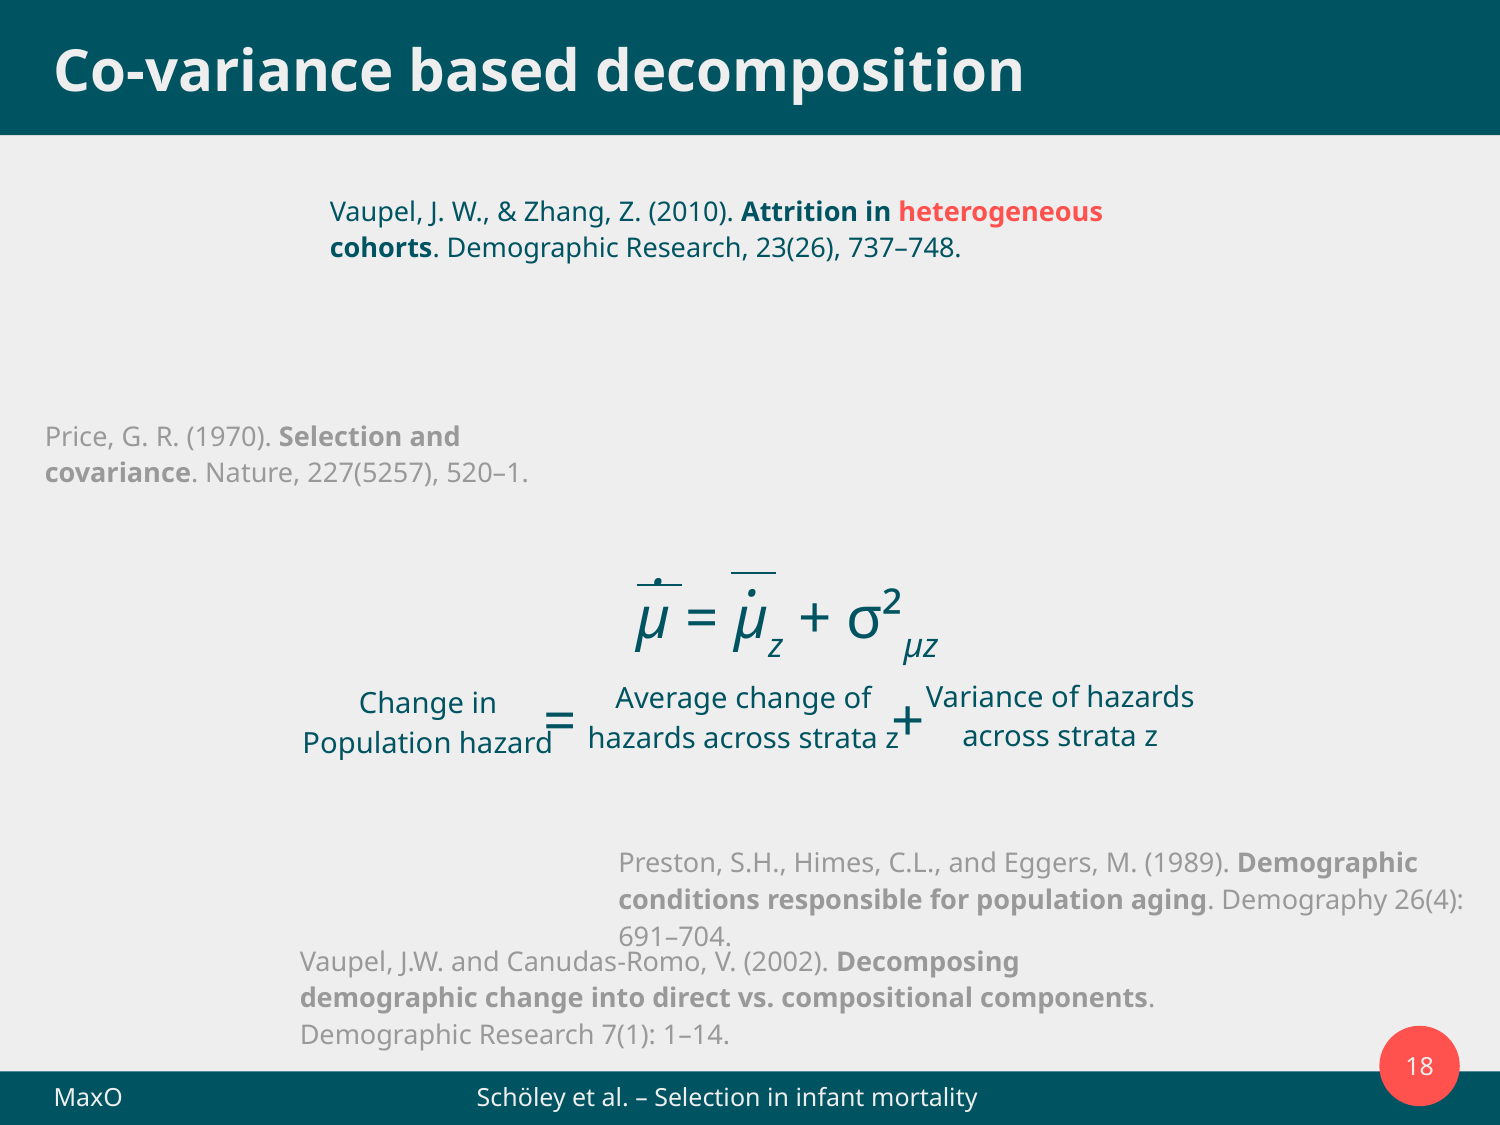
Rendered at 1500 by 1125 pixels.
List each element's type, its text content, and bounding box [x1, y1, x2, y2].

text_box Preston, S.H., Himes, C.L., and Eggers, M. (1989). Demographic conditions responsible for population aging. Demography 26(4): 691–704. [603, 836, 1500, 967]
text_box Price, G. R. (1970). Selection and covariance. Nature, 227(5257), 520–1. [30, 409, 586, 540]
text_box Vaupel, J.W. and Canudas-Romo, V. (2002). Decomposing demographic change into direct vs. compositional components. Demographic Research 7(1): 1–14. [285, 934, 1182, 1066]
text_box Change in Population hazard [287, 674, 637, 768]
text_box Average change of hazards across strata z [572, 670, 922, 763]
text_box . [638, 515, 703, 601]
title Co-variance based decomposition [53, 0, 1447, 141]
text_box Vaupel, J. W., & Zhang, Z. (2010). Attrition in heterogeneous cohorts. Demographic Research, 23(26), 737–748. [315, 184, 1137, 315]
text_box + [876, 671, 910, 757]
text_box . [733, 527, 798, 612]
text_box Variance of hazards across strata z [910, 668, 1196, 761]
text_box = [528, 671, 591, 757]
text_box µ = µz + σ²μz [621, 577, 945, 670]
